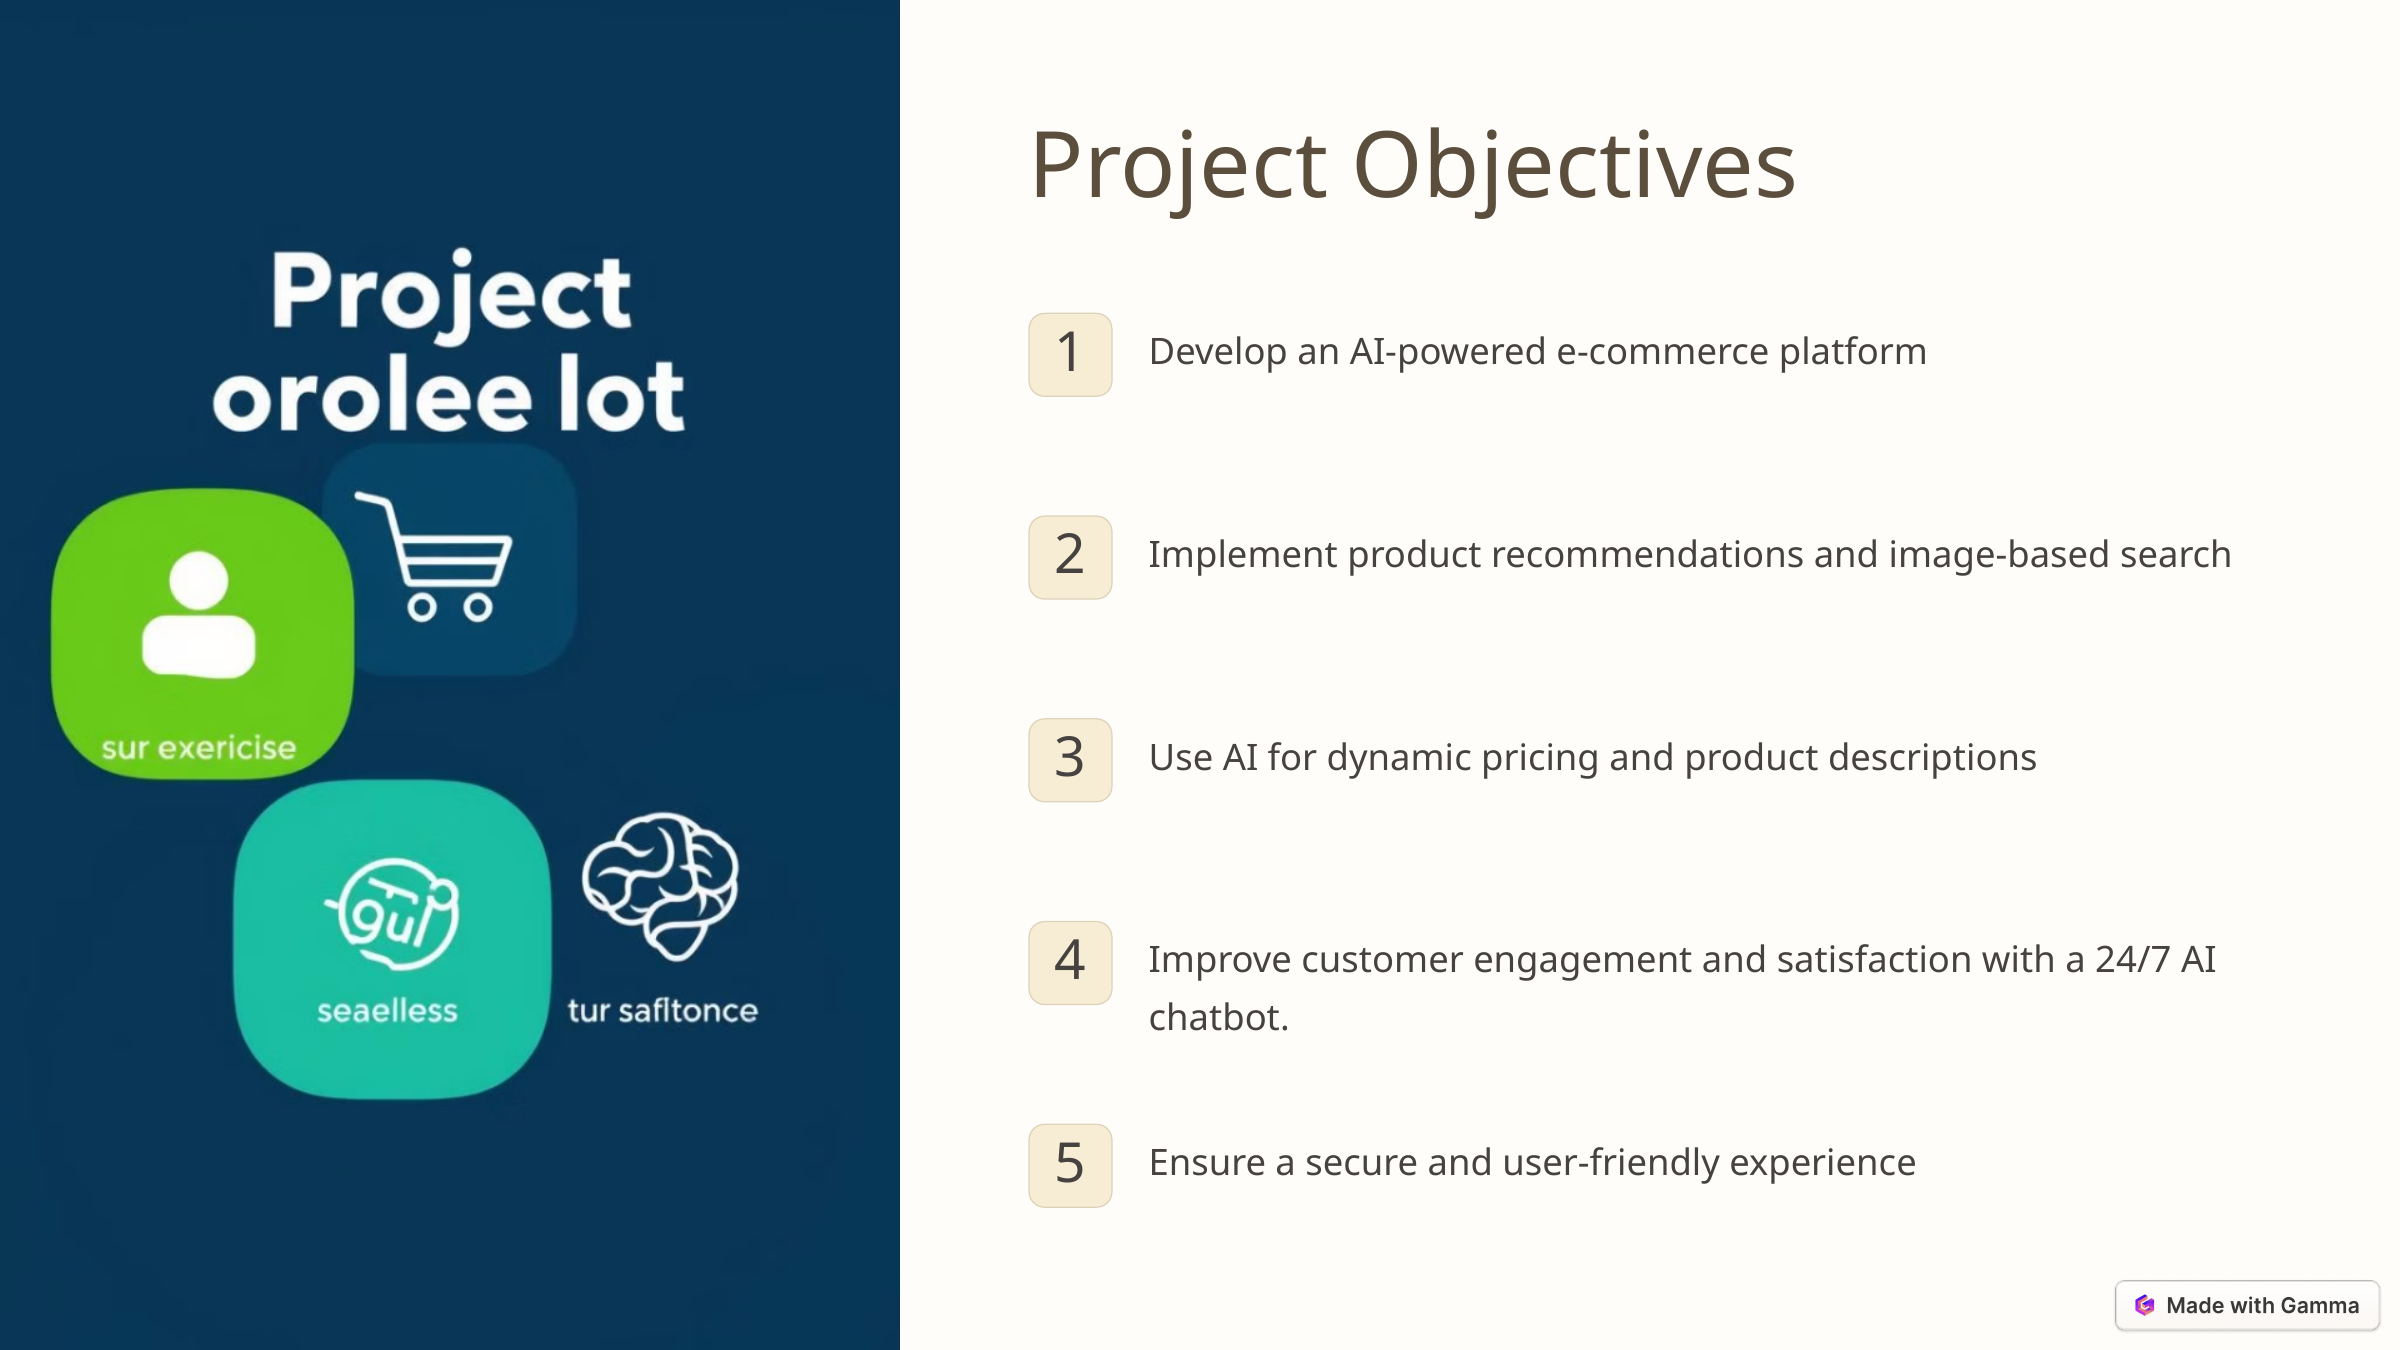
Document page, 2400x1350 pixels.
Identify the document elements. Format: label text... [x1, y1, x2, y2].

text_box [1029, 516, 1113, 600]
text_box Improve customer engagement and satisfaction with a 24/7 AI chatbot. [1148, 921, 2271, 1040]
text_box [1029, 921, 1113, 1005]
text_box [1029, 313, 1113, 397]
text_box 4 [1054, 935, 1087, 991]
picture [2106, 1271, 2389, 1339]
text_box Implement product recommendations and image-based search [1148, 516, 2271, 576]
text_box 3 [1053, 732, 1088, 788]
text_box Ensure a secure and user-friendly experience [1148, 1124, 2271, 1184]
text_box [1029, 718, 1113, 802]
text_box [1029, 1124, 1113, 1208]
text_box 1 [1058, 327, 1083, 383]
text_box Use AI for dynamic pricing and product descriptions [1148, 718, 2271, 778]
picture [0, 0, 900, 1350]
text_box Project Objectives [1029, 101, 1951, 217]
text_box Develop an AI-powered e-commerce platform [1148, 313, 2271, 373]
text_box 2 [1053, 529, 1088, 586]
text_box 5 [1054, 1138, 1087, 1194]
